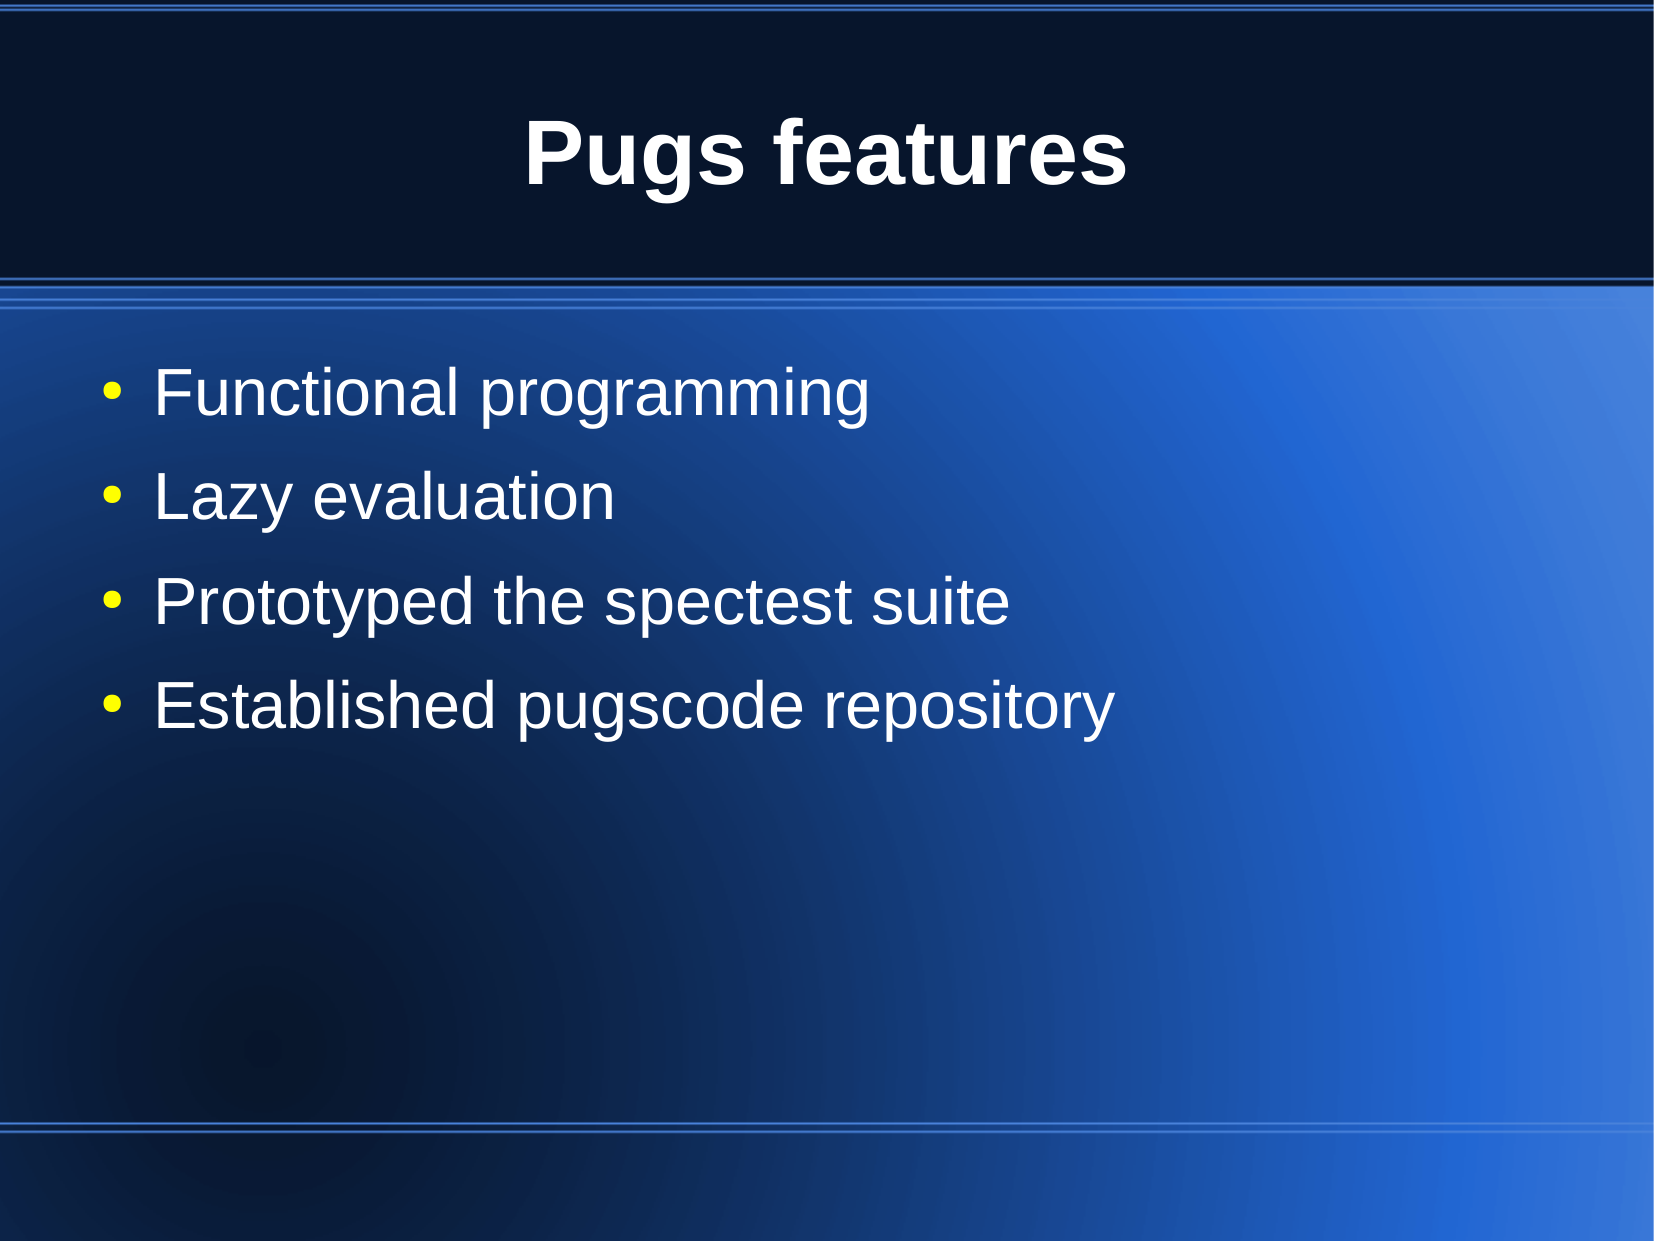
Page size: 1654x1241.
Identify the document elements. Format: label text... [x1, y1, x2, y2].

picture [0, 0, 1654, 1241]
title Pugs features [82, 56, 1571, 250]
list Functional programming Lazy evaluation Prototyped the spectest suite Established pugscode repository [82, 355, 1571, 1159]
